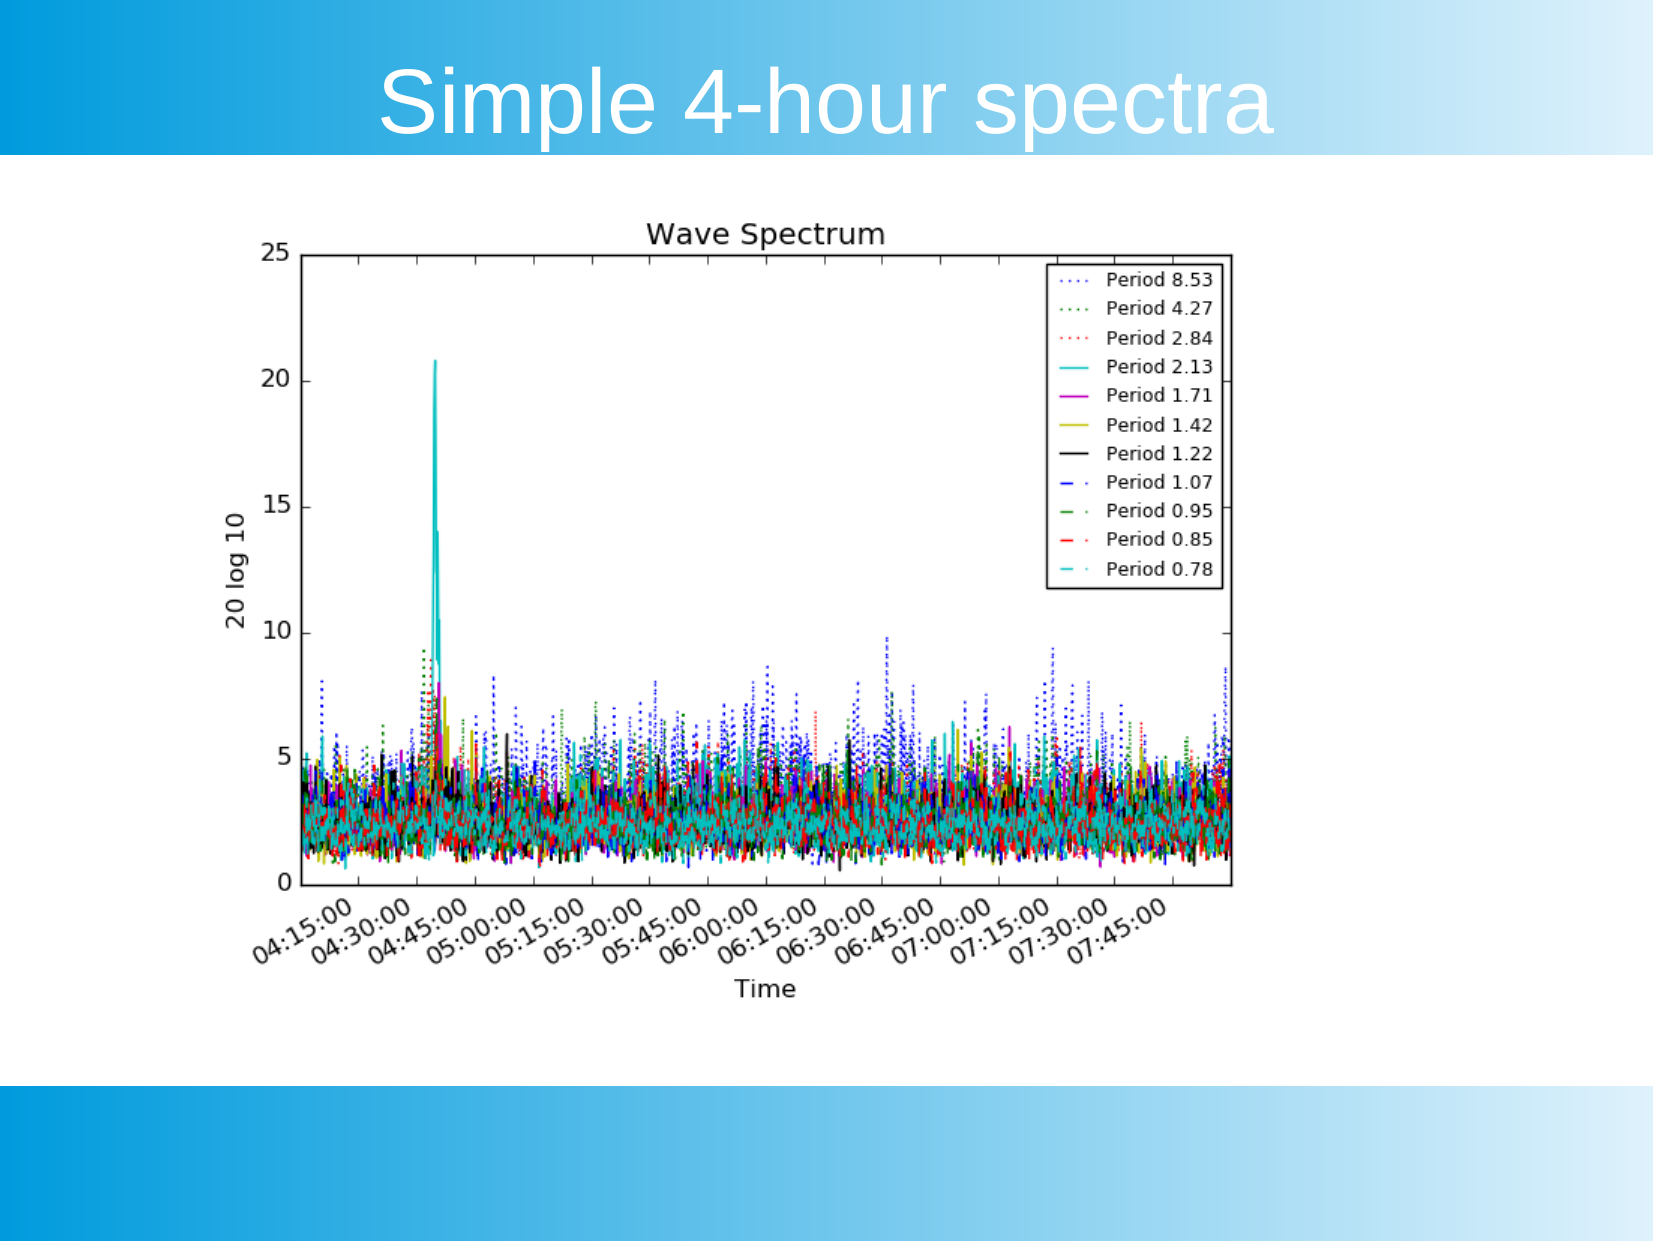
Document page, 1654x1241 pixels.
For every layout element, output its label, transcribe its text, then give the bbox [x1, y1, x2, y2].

title Simple 4-hour spectra [82, 49, 1571, 155]
picture [151, 165, 1351, 1066]
